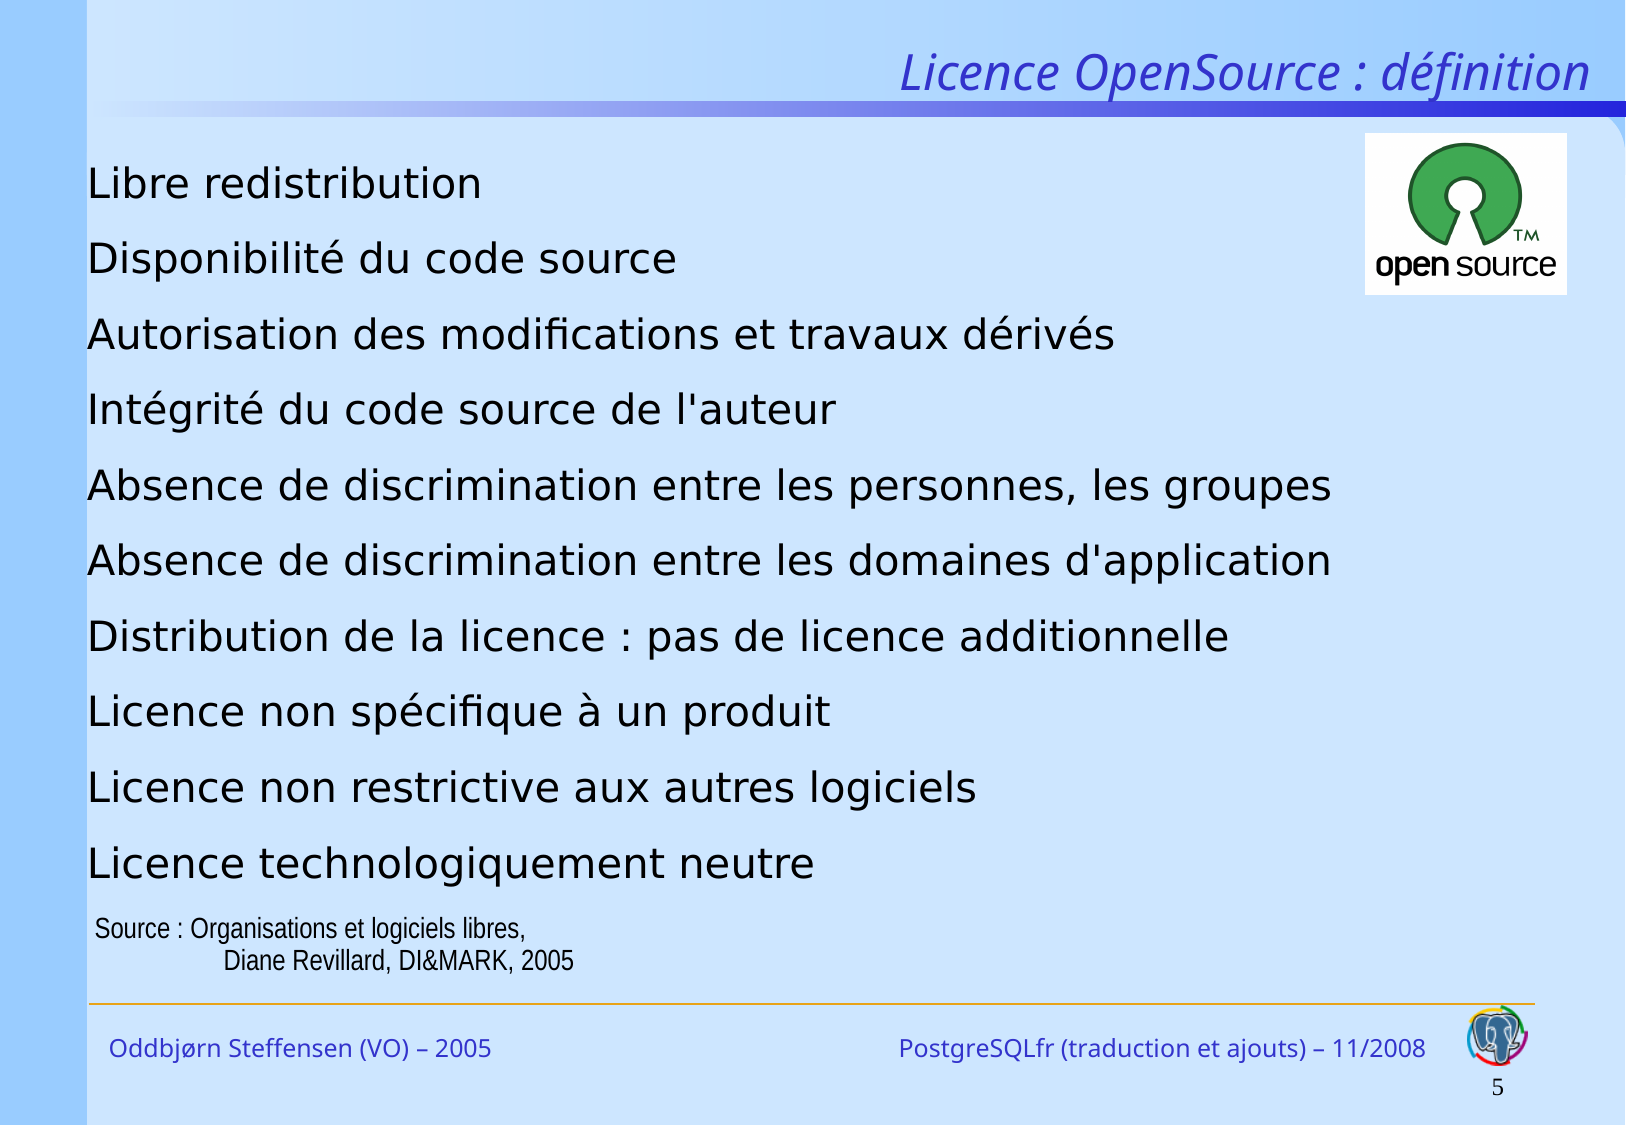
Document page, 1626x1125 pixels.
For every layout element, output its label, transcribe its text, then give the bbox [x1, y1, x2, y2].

list Libre redistribution Disponibilité du code source Autorisation des modifications et travaux dérivés Intégrité du code source de l'auteur Absence de discrimination entre les personnes, les groupes Absence de discrimination entre les domaines d'application Distribution de la licence : pas de licence additionnelle Licence non spécifique à un produit Licence non restrictive aux autres logiciels Licence technologiquement neutre [86, 159, 1520, 965]
picture [1365, 133, 1567, 295]
title Licence OpenSource : définition [180, 0, 1593, 142]
text_box Source : Organisations et logiciels libres, Diane Revillard, DI&MARK, 2005 [94, 912, 727, 978]
picture [1467, 1005, 1528, 1066]
